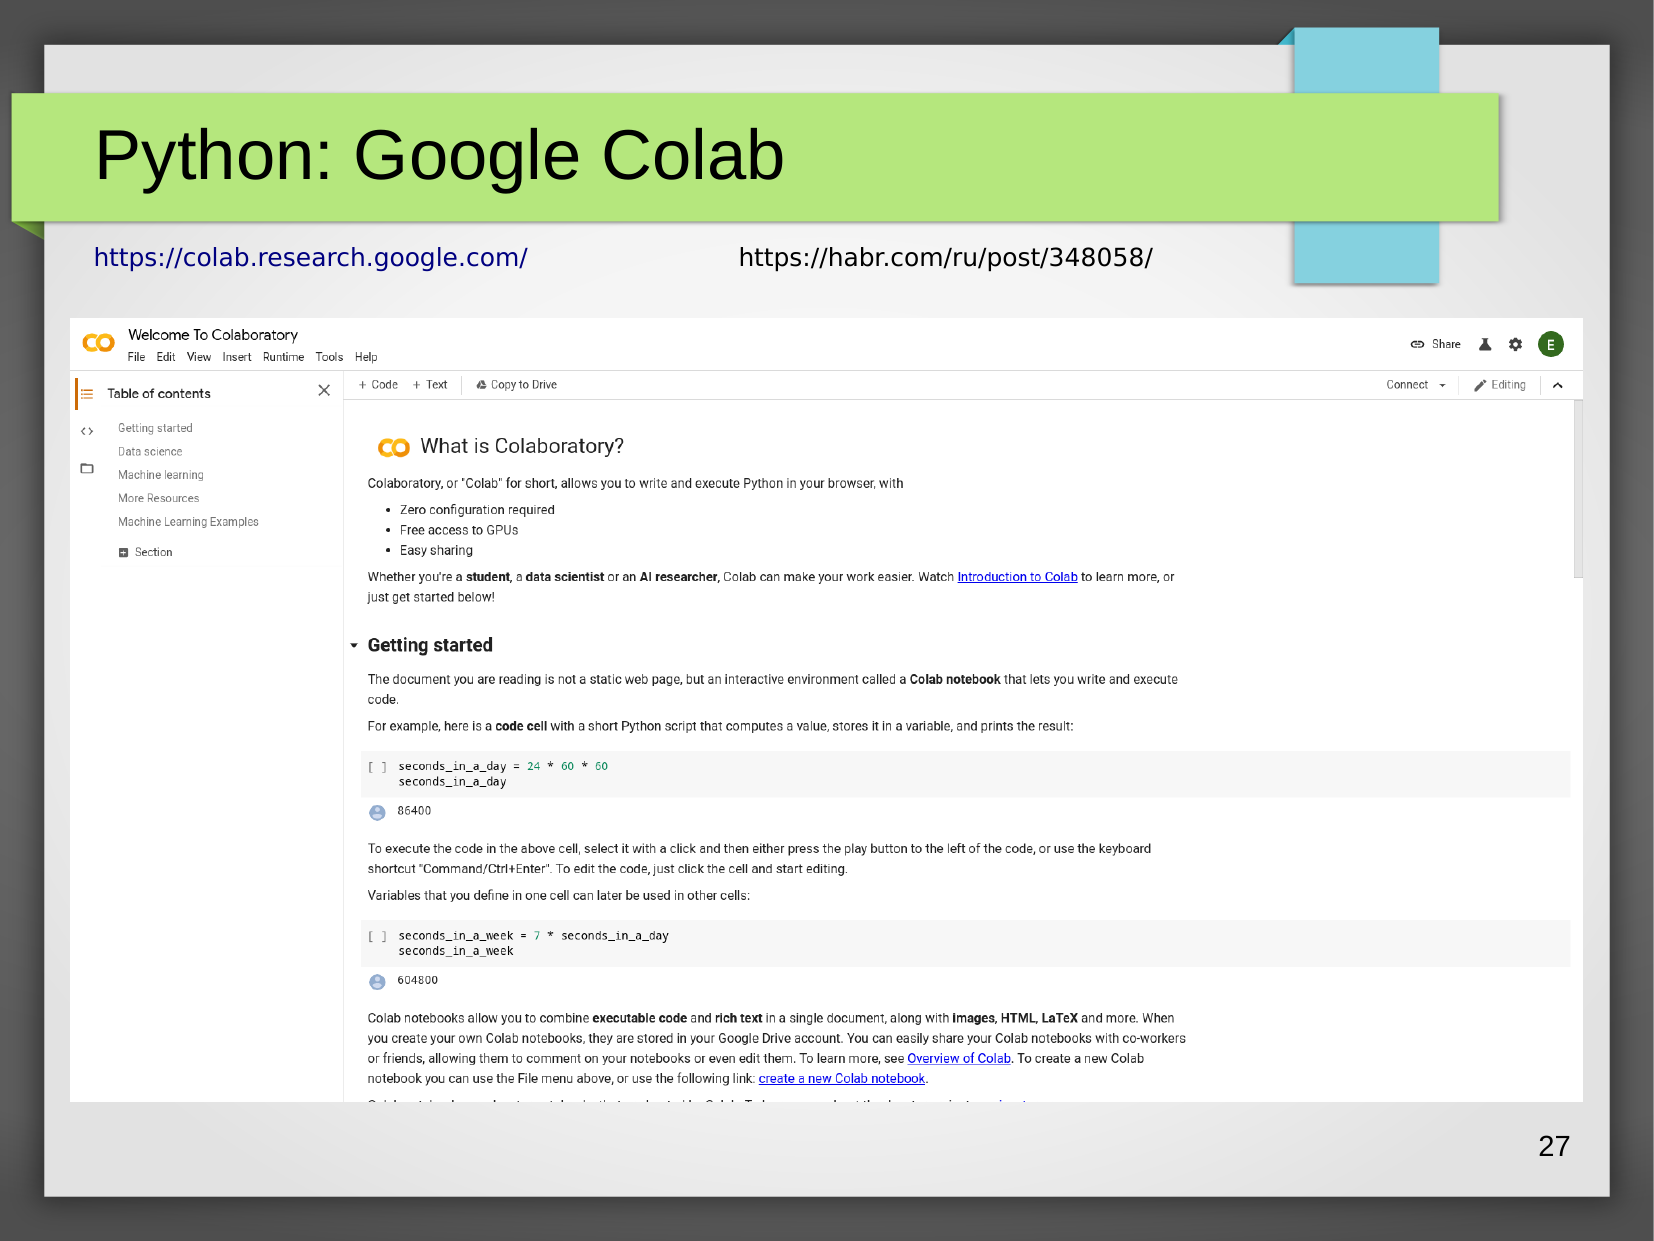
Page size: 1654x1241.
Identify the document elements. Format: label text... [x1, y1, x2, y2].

title Python: Google Colab [94, 108, 1300, 201]
text_box https://colab.research.google.com/ [70, 236, 934, 308]
text_box https://habr.com/ru/post/348058/ [723, 236, 1241, 284]
picture [0, 0, 1654, 1241]
